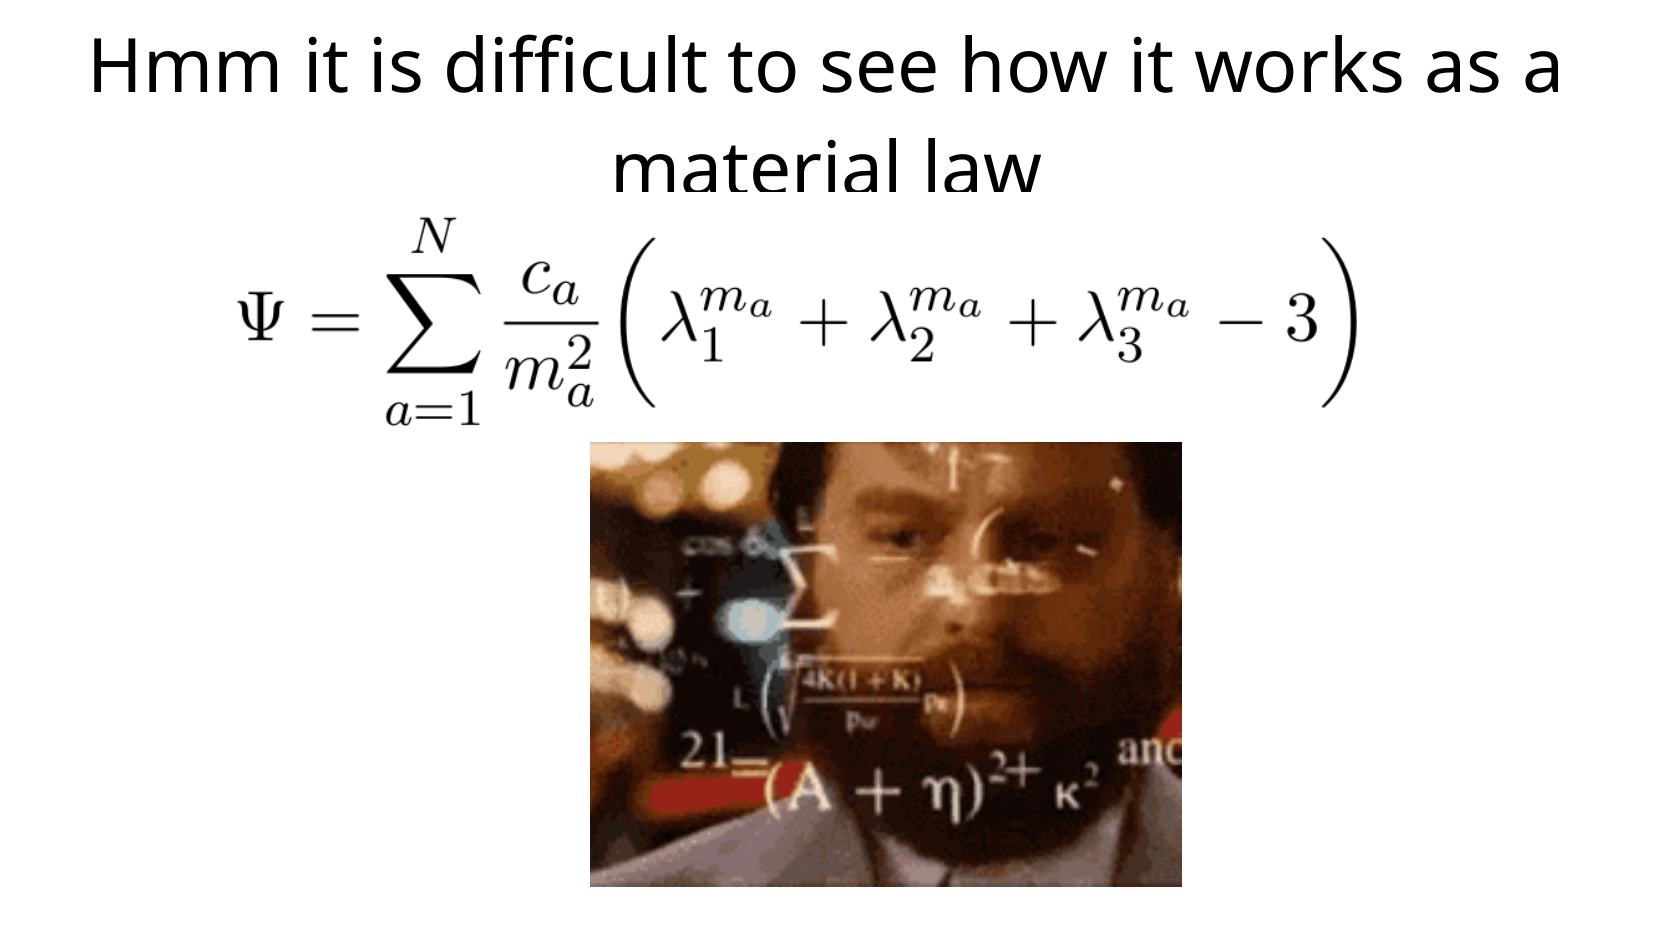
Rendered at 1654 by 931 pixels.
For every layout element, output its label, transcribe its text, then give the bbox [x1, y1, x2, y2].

picture [206, 192, 1388, 887]
title Hmm it is difficult to see how it works as a material law [82, 30, 1571, 200]
